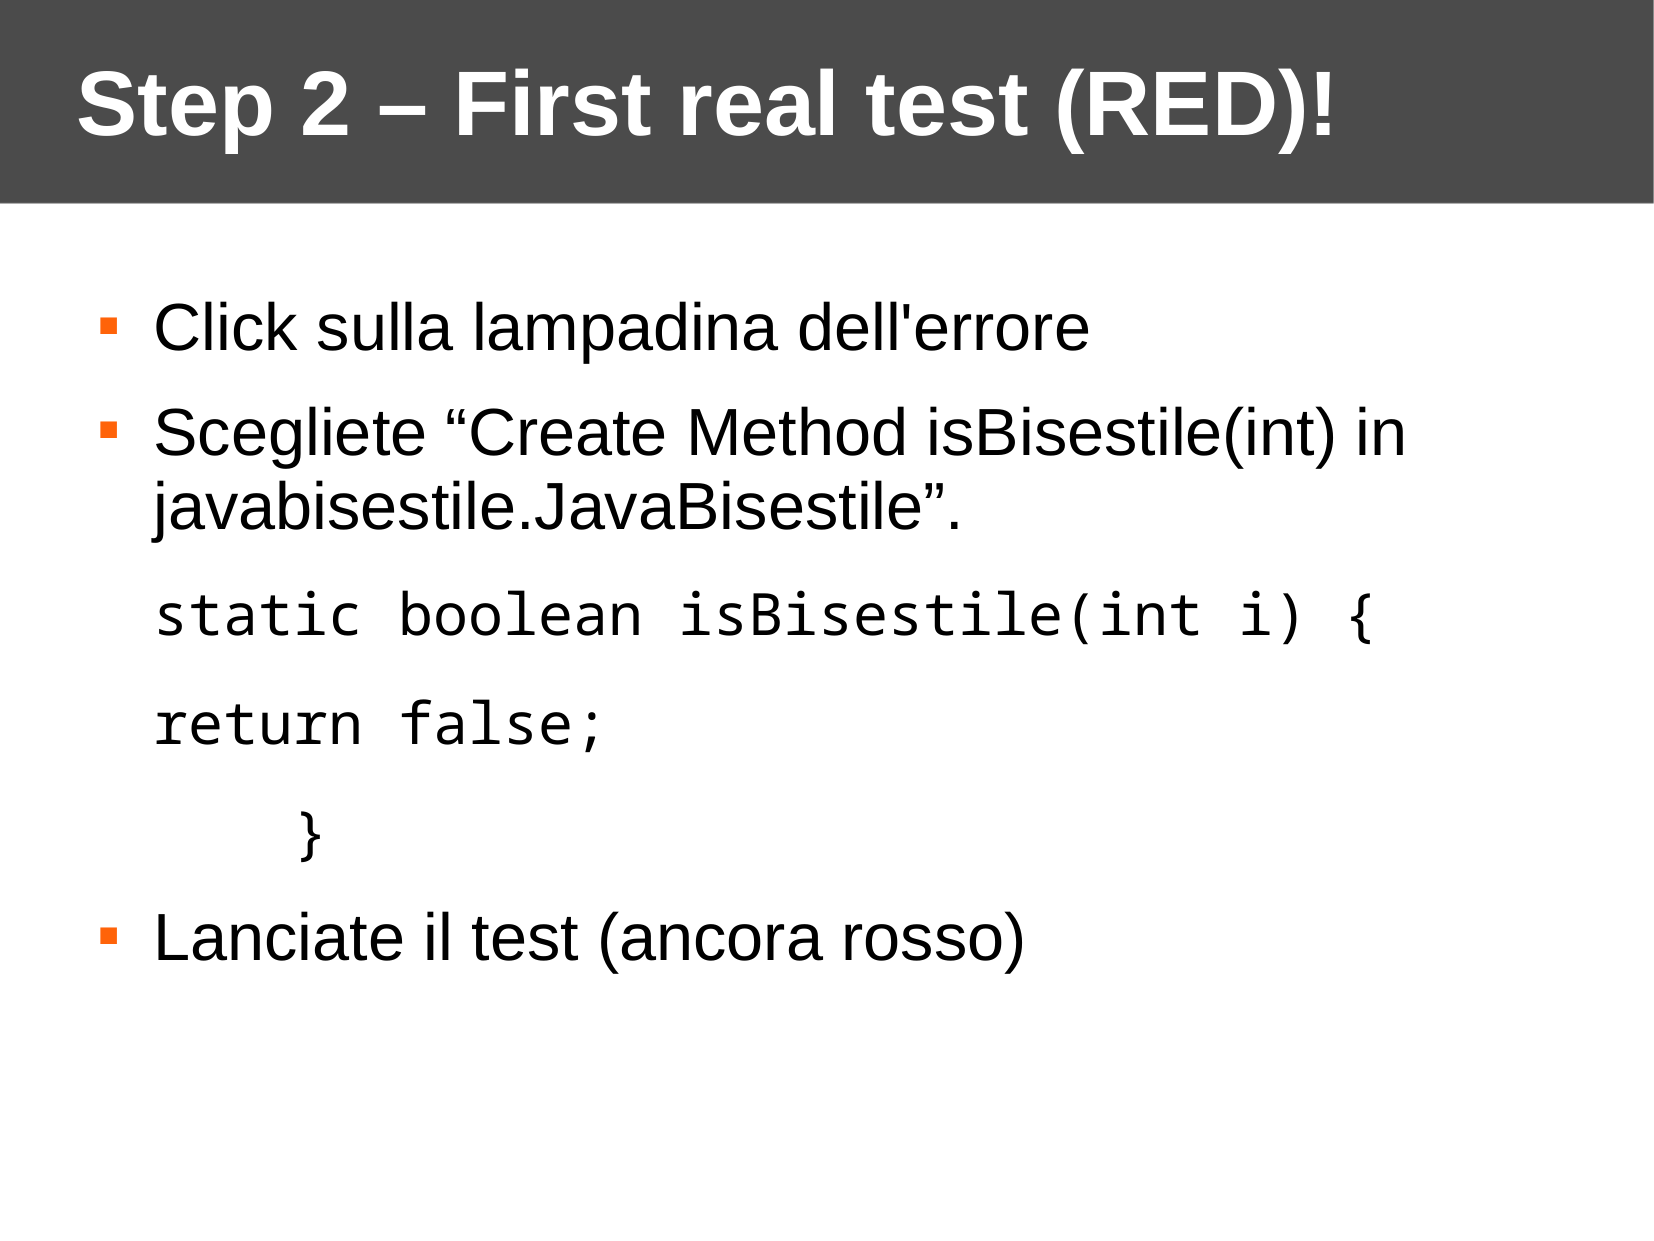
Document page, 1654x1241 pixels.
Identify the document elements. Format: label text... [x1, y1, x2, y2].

list Click sulla lampadina dell'errore Scegliete “Create Method isBisestile(int) in javabisestile.JavaBisestile”. static boolean isBisestile(int i) { return false; } Lanciate il test (ancora rosso) [82, 290, 1571, 1109]
picture [0, 0, 1654, 1241]
title Step 2 – First real test (RED)! [76, 0, 1565, 208]
